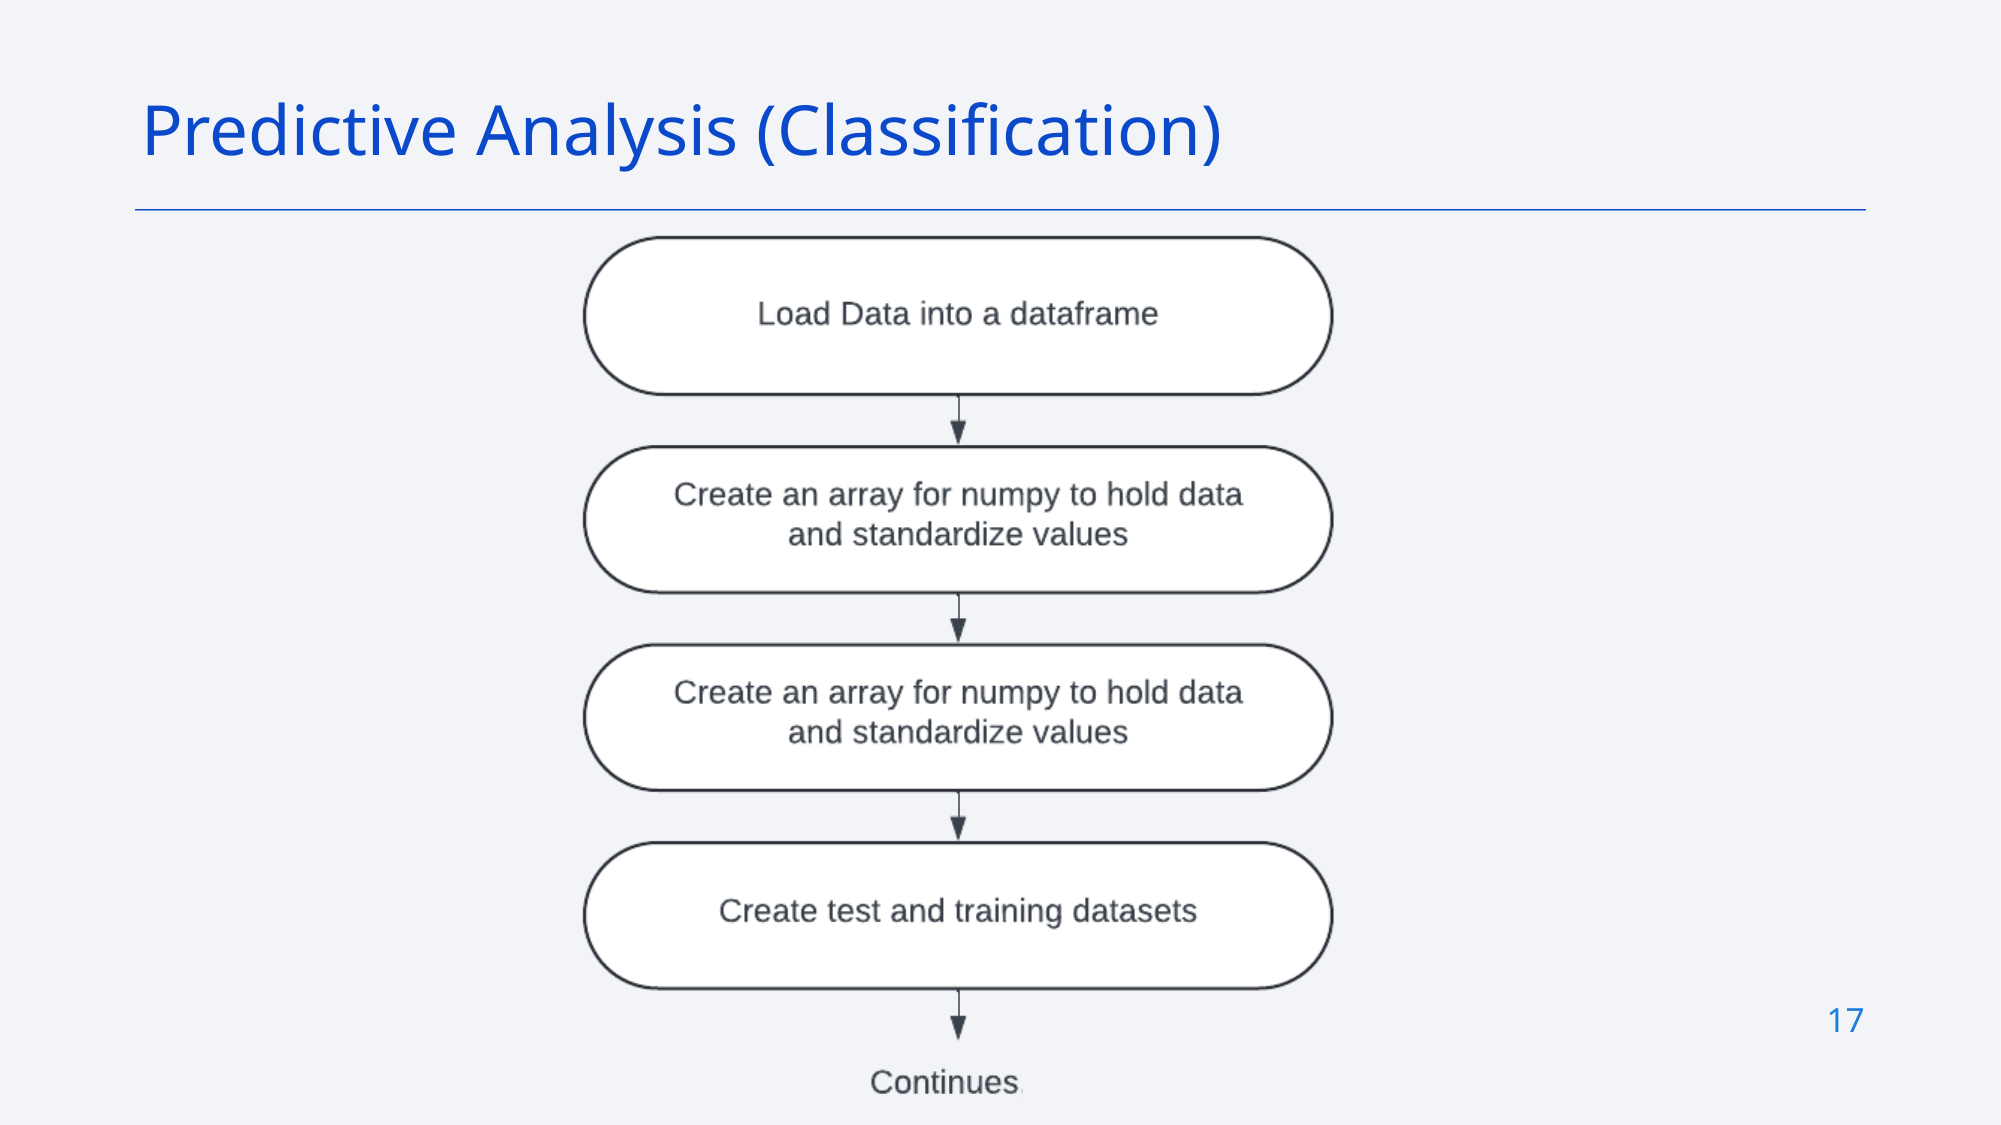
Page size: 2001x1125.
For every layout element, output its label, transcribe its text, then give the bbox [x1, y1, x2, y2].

picture [0, 0, 2001, 1125]
text_box Predictive Analysis (Classification) [126, 88, 1852, 179]
